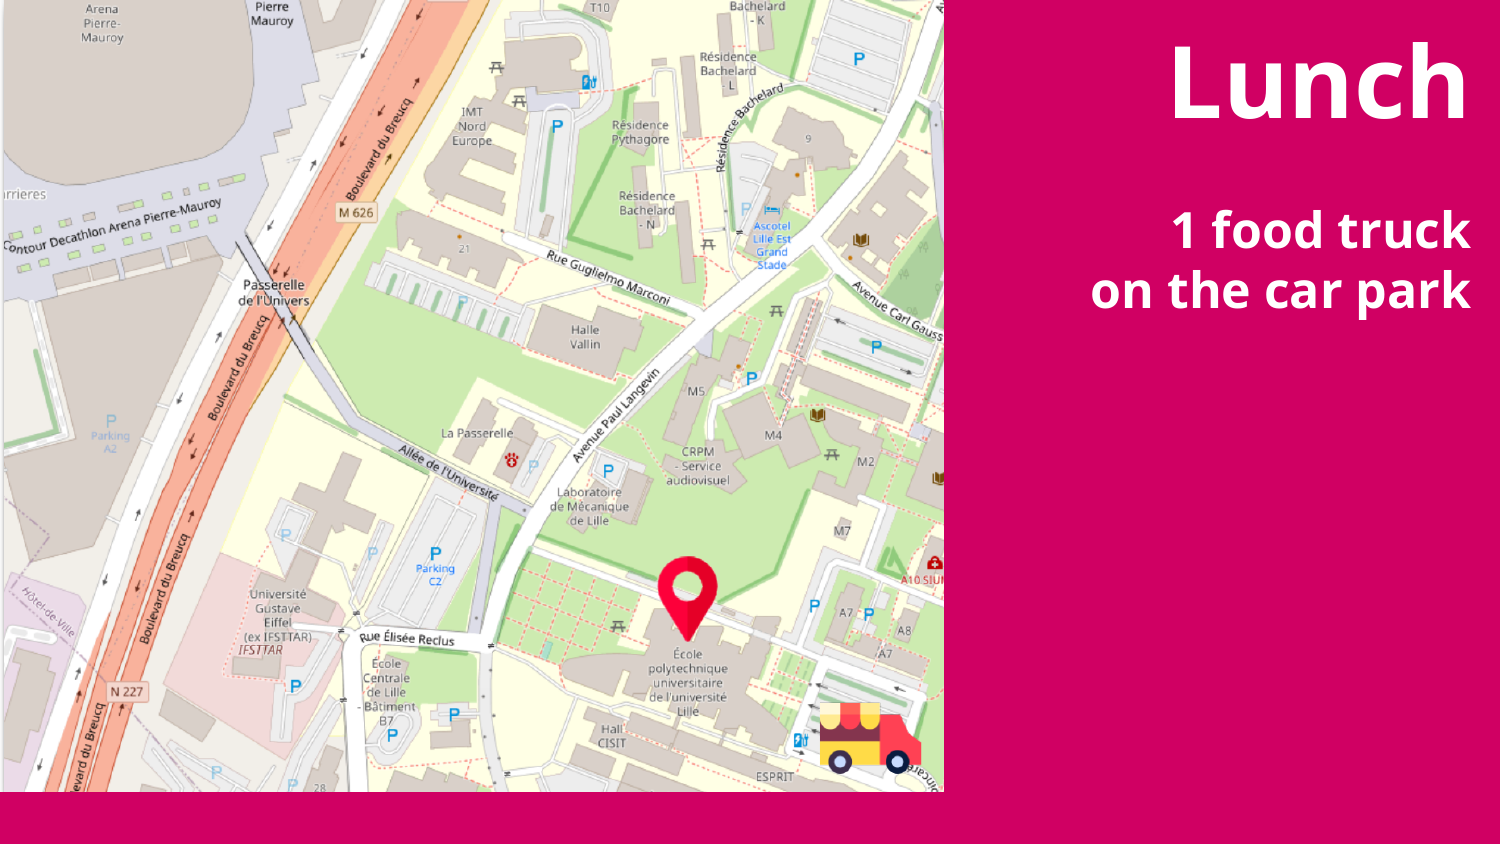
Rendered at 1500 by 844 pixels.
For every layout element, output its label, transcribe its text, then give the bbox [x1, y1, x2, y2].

text_box Lunch 1 food truck on the car park [944, 3, 1487, 334]
picture [0, 0, 944, 792]
